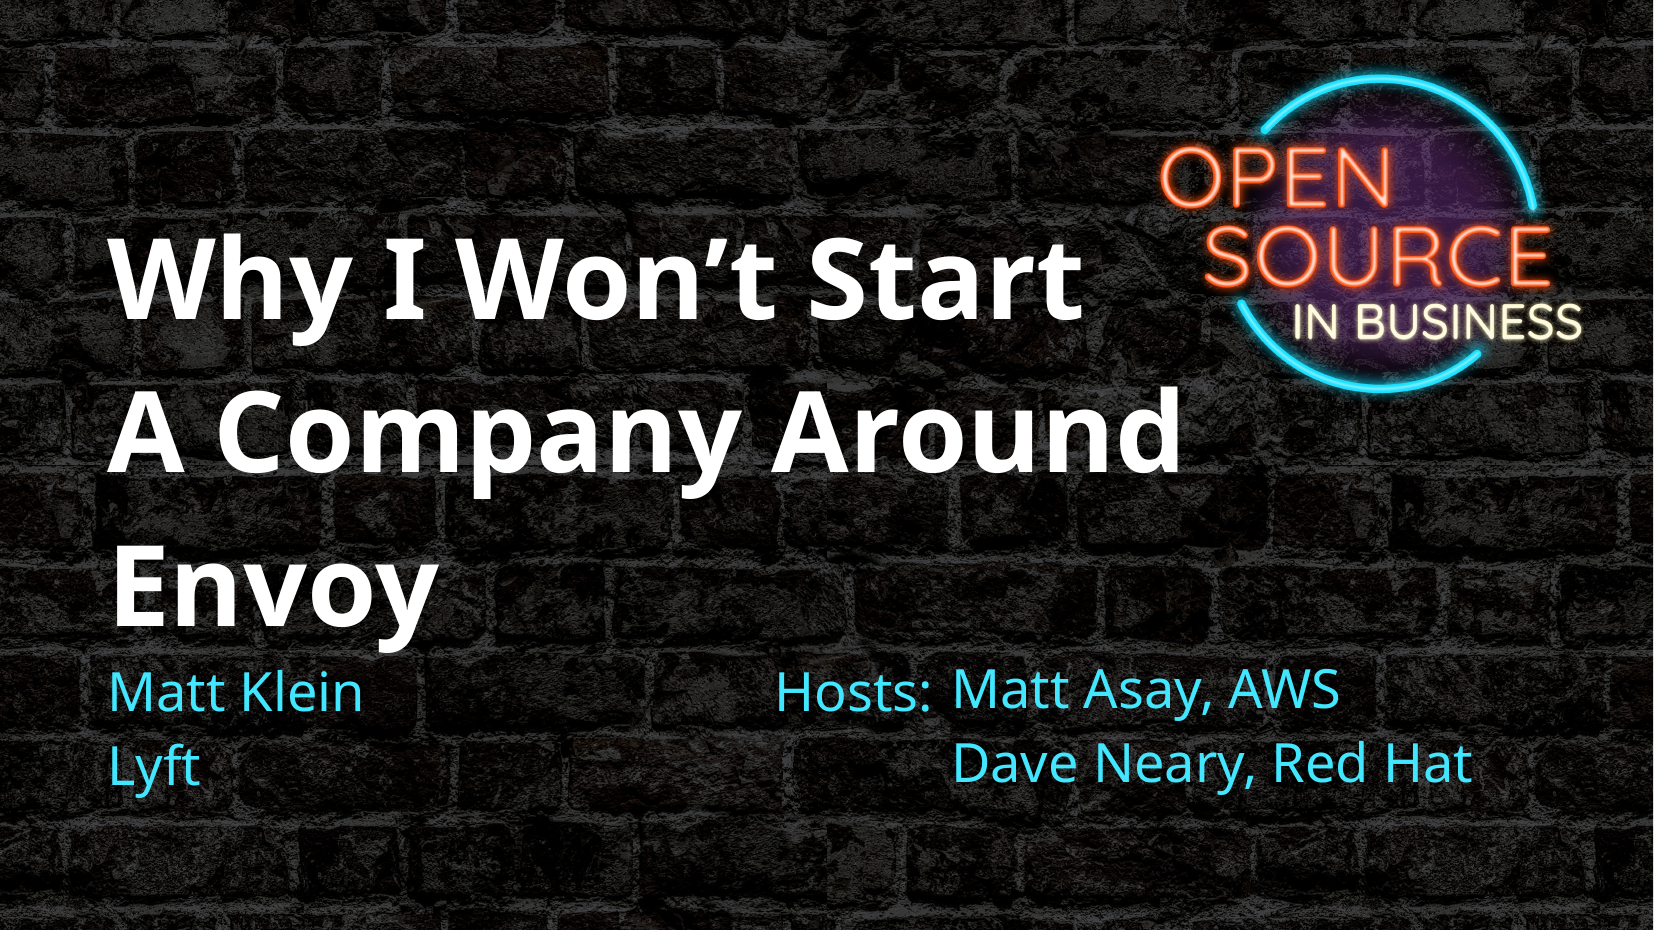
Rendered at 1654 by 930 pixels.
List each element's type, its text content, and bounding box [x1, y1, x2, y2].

text_box Matt Asay, AWS Dave Neary, Red Hat [951, 650, 1563, 810]
title Why I Won’t Start A Company Around Envoy [107, 154, 1546, 653]
text_box Hosts: [774, 653, 952, 812]
subtitle Matt Klein Lyft [107, 653, 774, 812]
picture [0, 0, 1654, 930]
